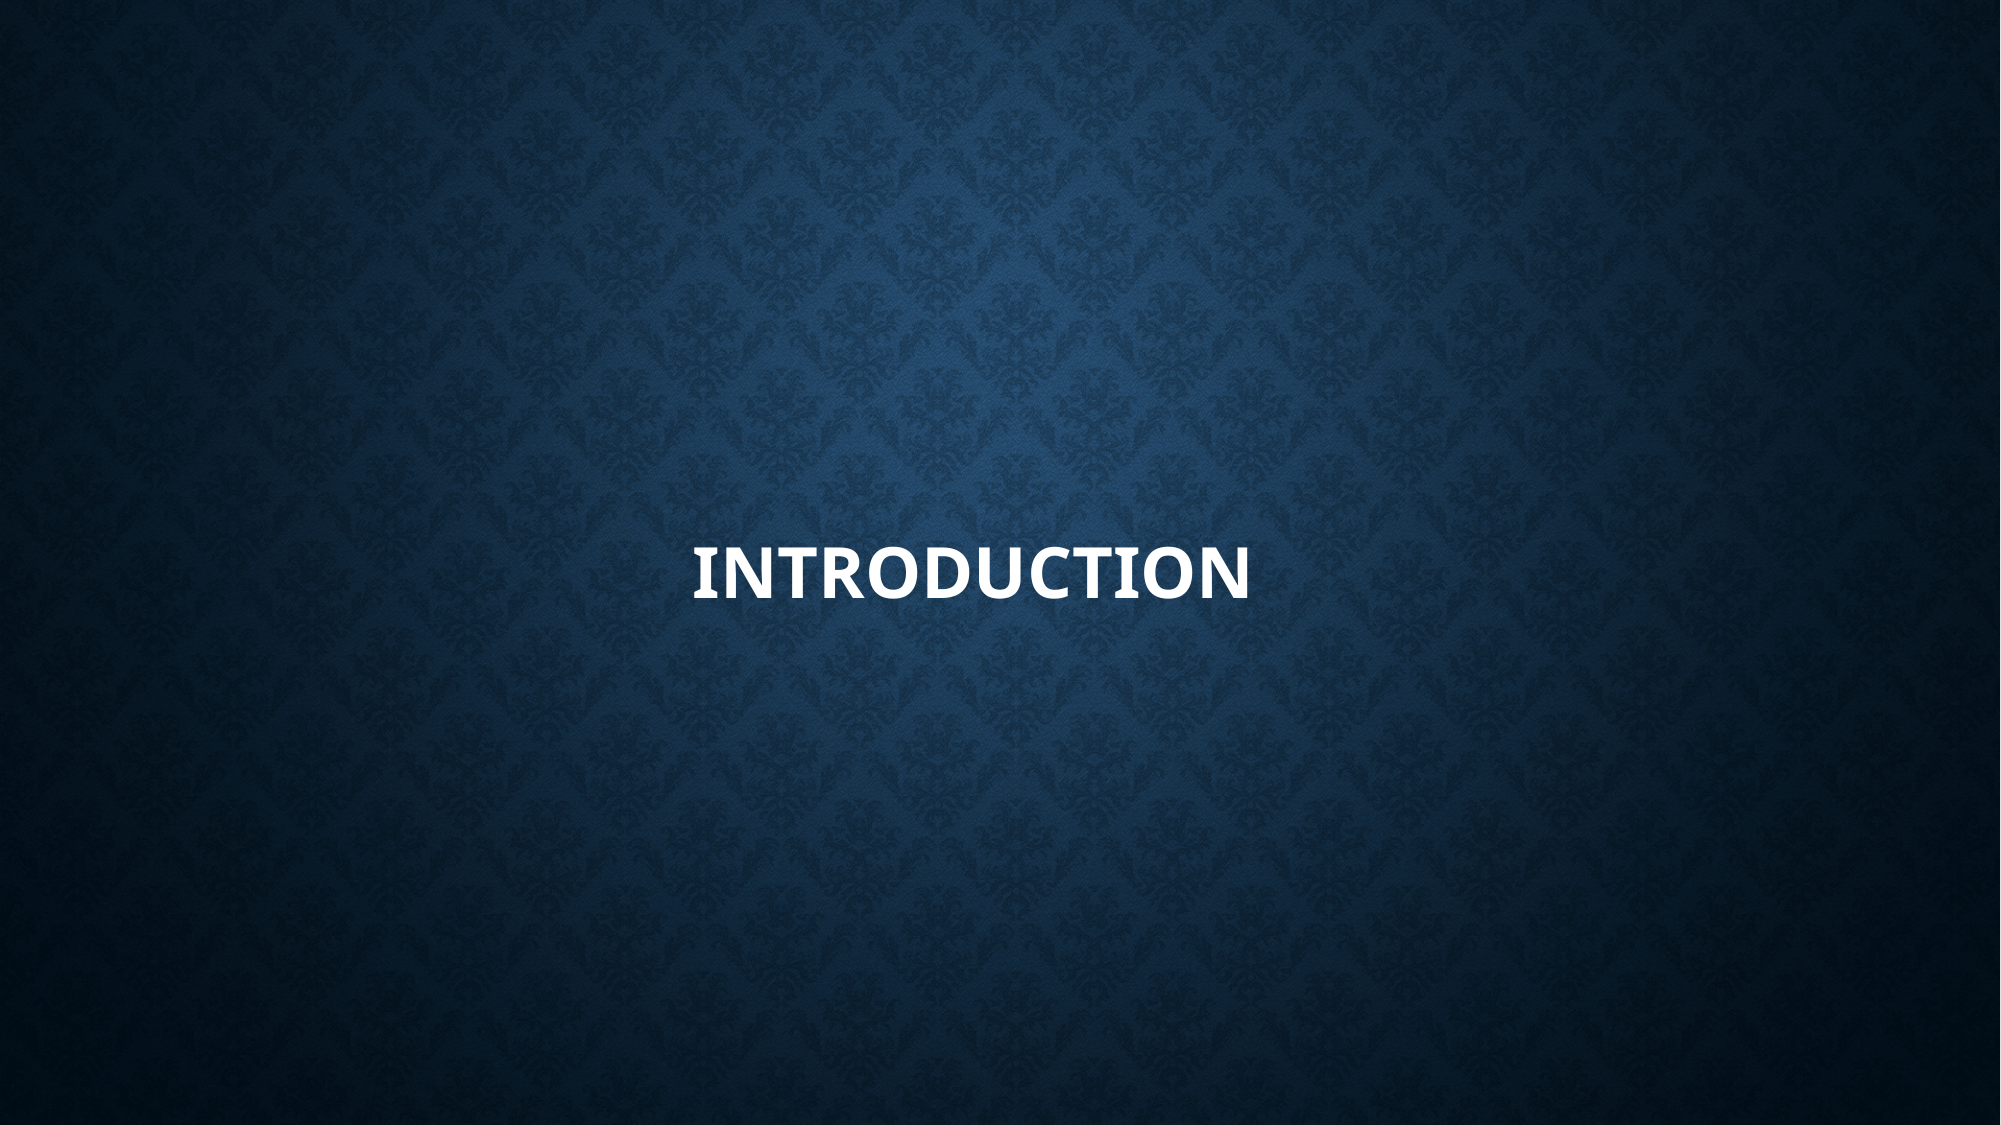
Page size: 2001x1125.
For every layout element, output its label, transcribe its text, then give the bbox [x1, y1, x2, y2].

title introduction [124, 461, 1823, 679]
picture [0, 0, 2001, 1125]
